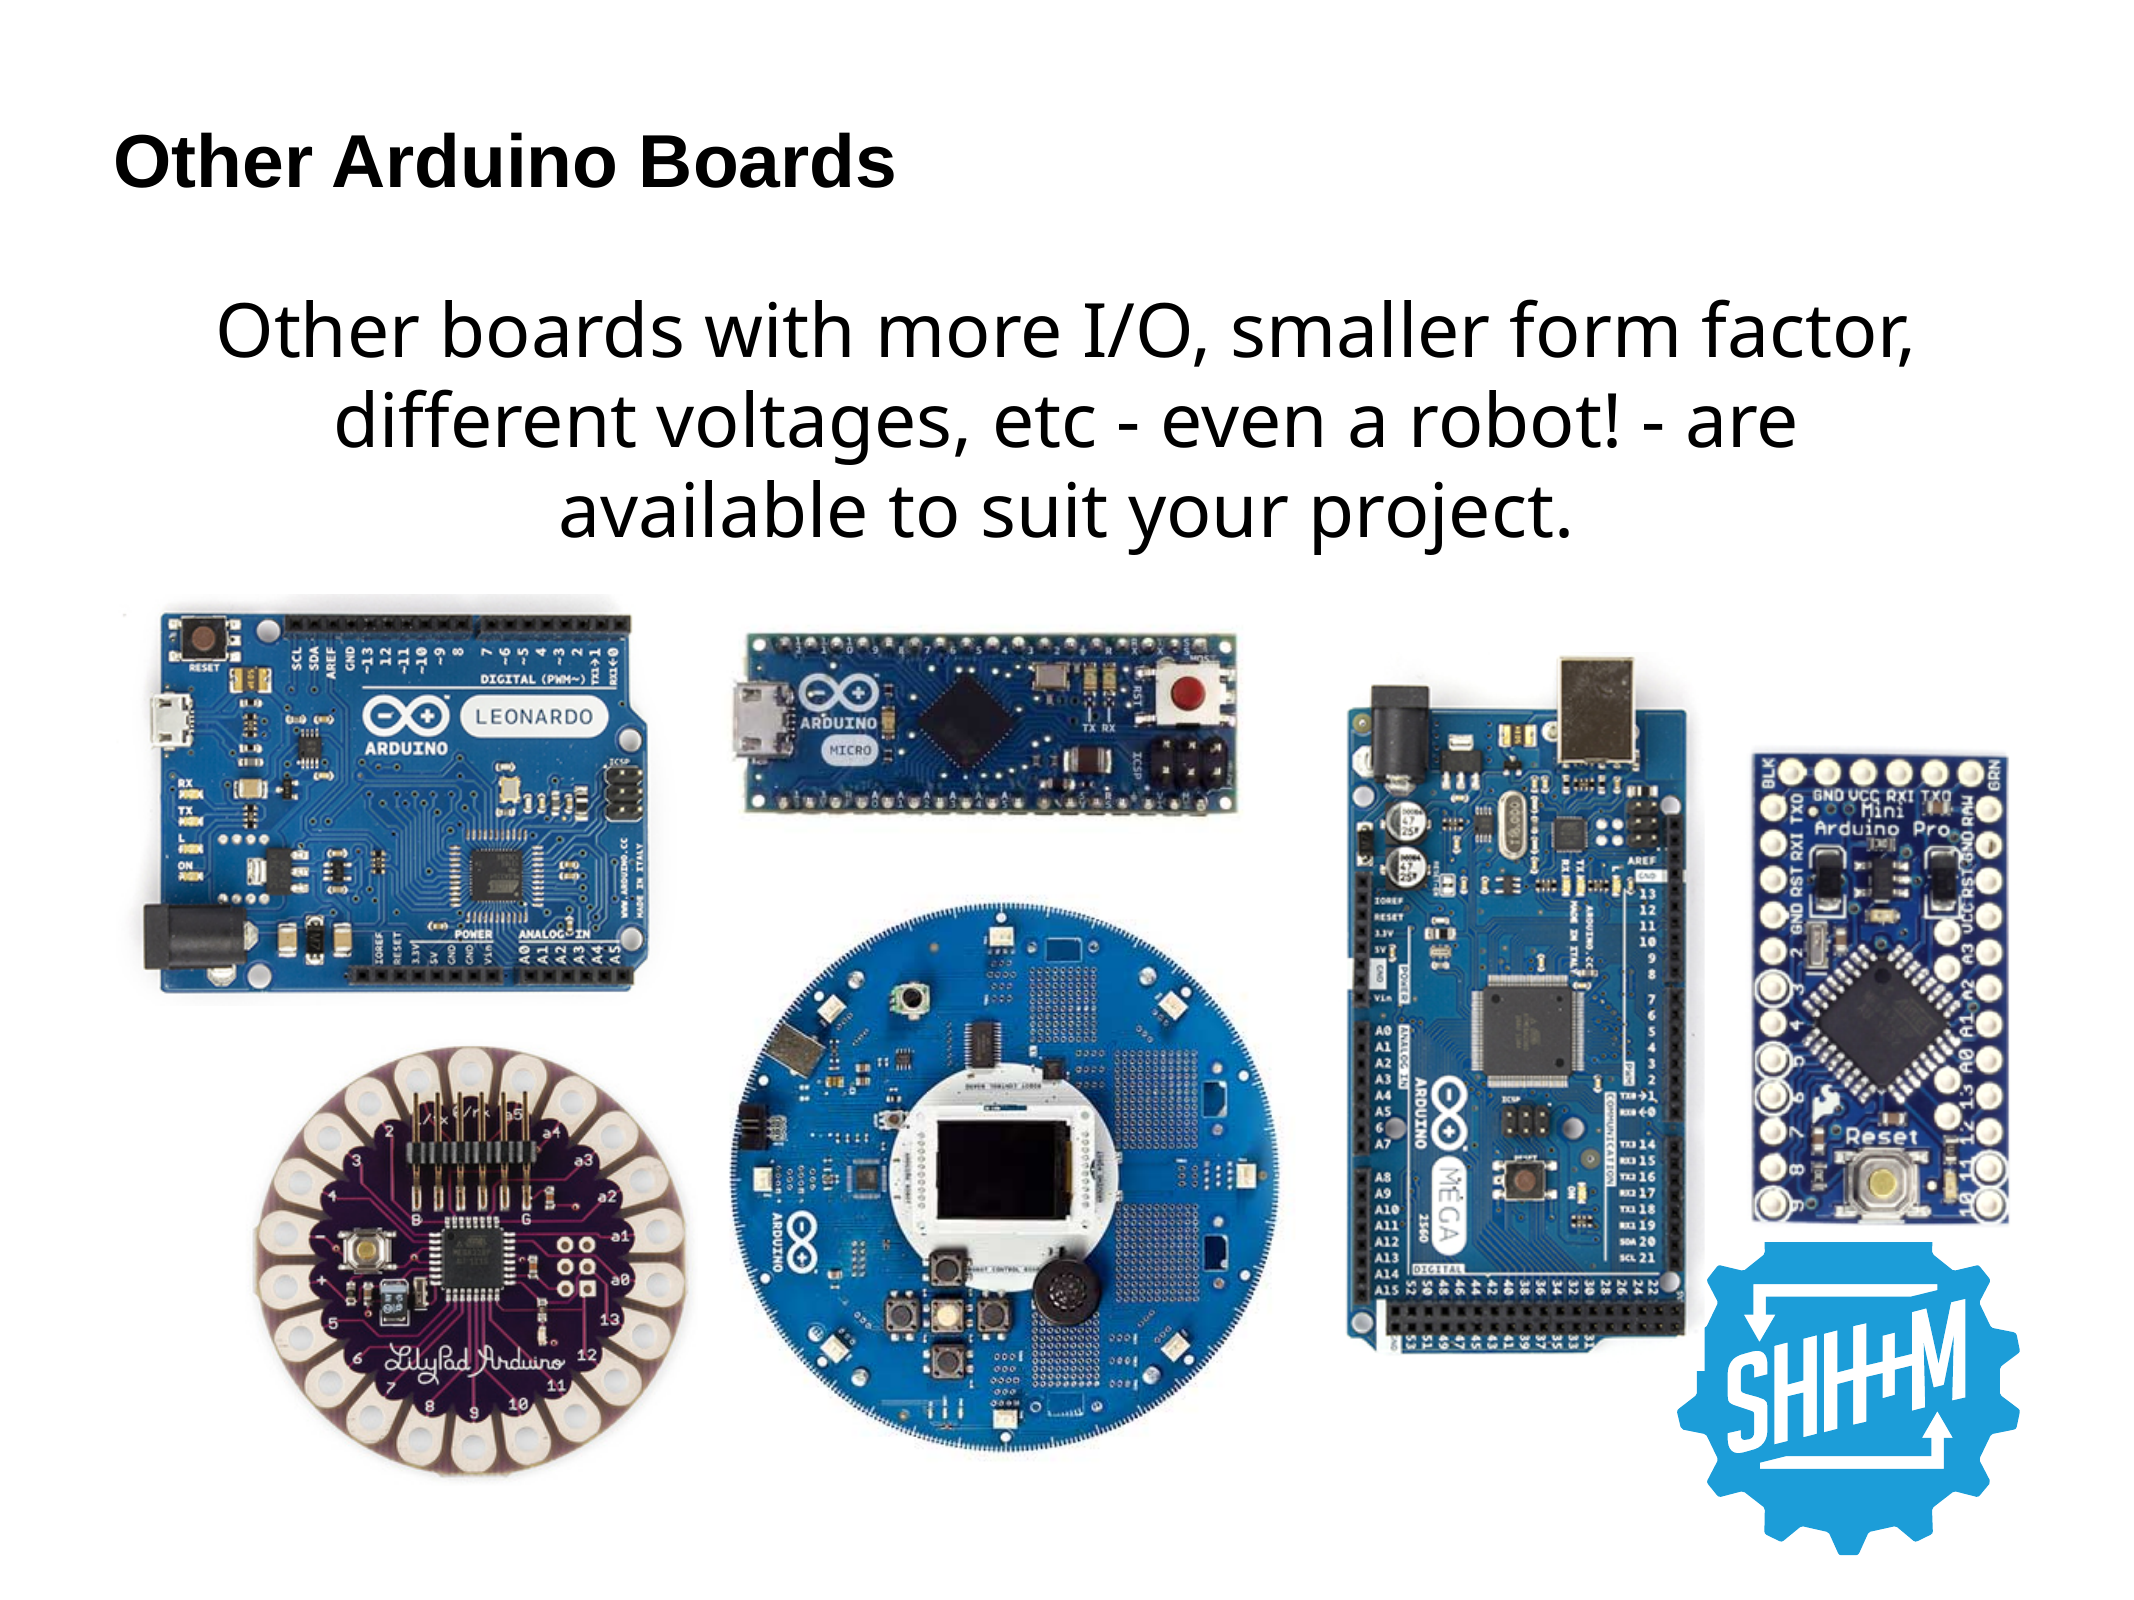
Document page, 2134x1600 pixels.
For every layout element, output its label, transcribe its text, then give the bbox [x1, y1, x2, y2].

picture [116, 594, 679, 1006]
picture [1326, 652, 2020, 1556]
picture [245, 1039, 698, 1486]
picture [709, 889, 1296, 1465]
text_box Other boards with more I/O, smaller form factor, different voltages, etc - even a robot! - are available to suit your project. [163, 274, 1970, 561]
text_box Other Arduino Boards [105, 103, 907, 211]
picture [720, 615, 1250, 834]
